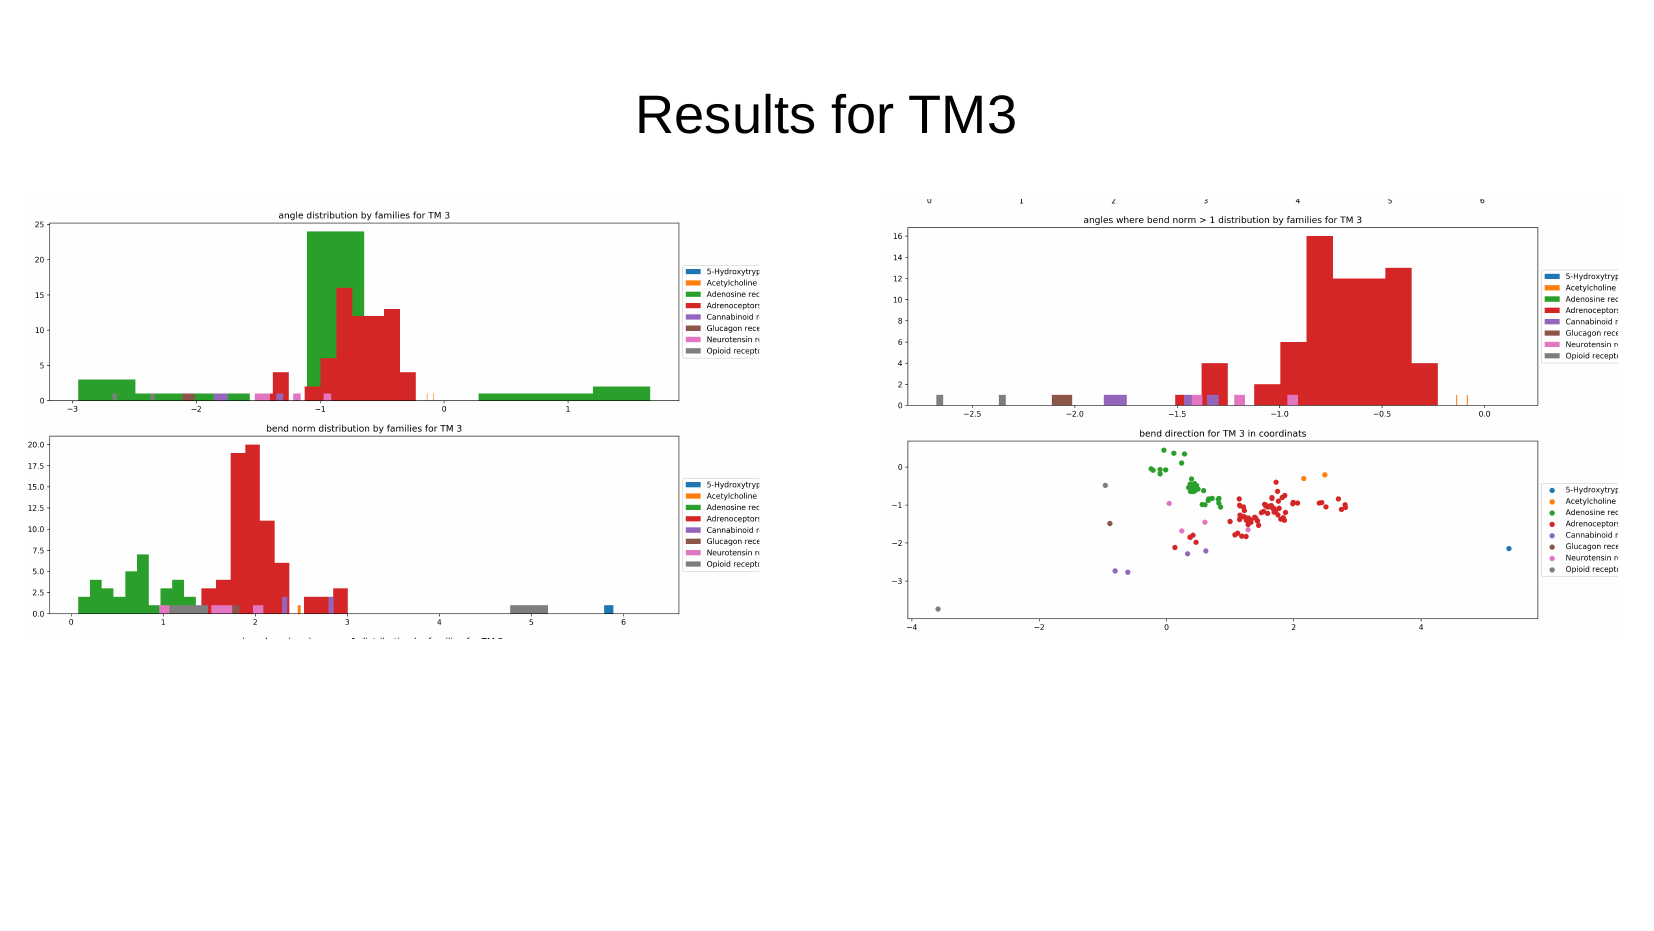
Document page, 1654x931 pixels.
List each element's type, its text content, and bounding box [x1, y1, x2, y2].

picture [27, 199, 760, 639]
picture [886, 199, 1619, 636]
title Results for TM3 [82, 37, 1571, 193]
